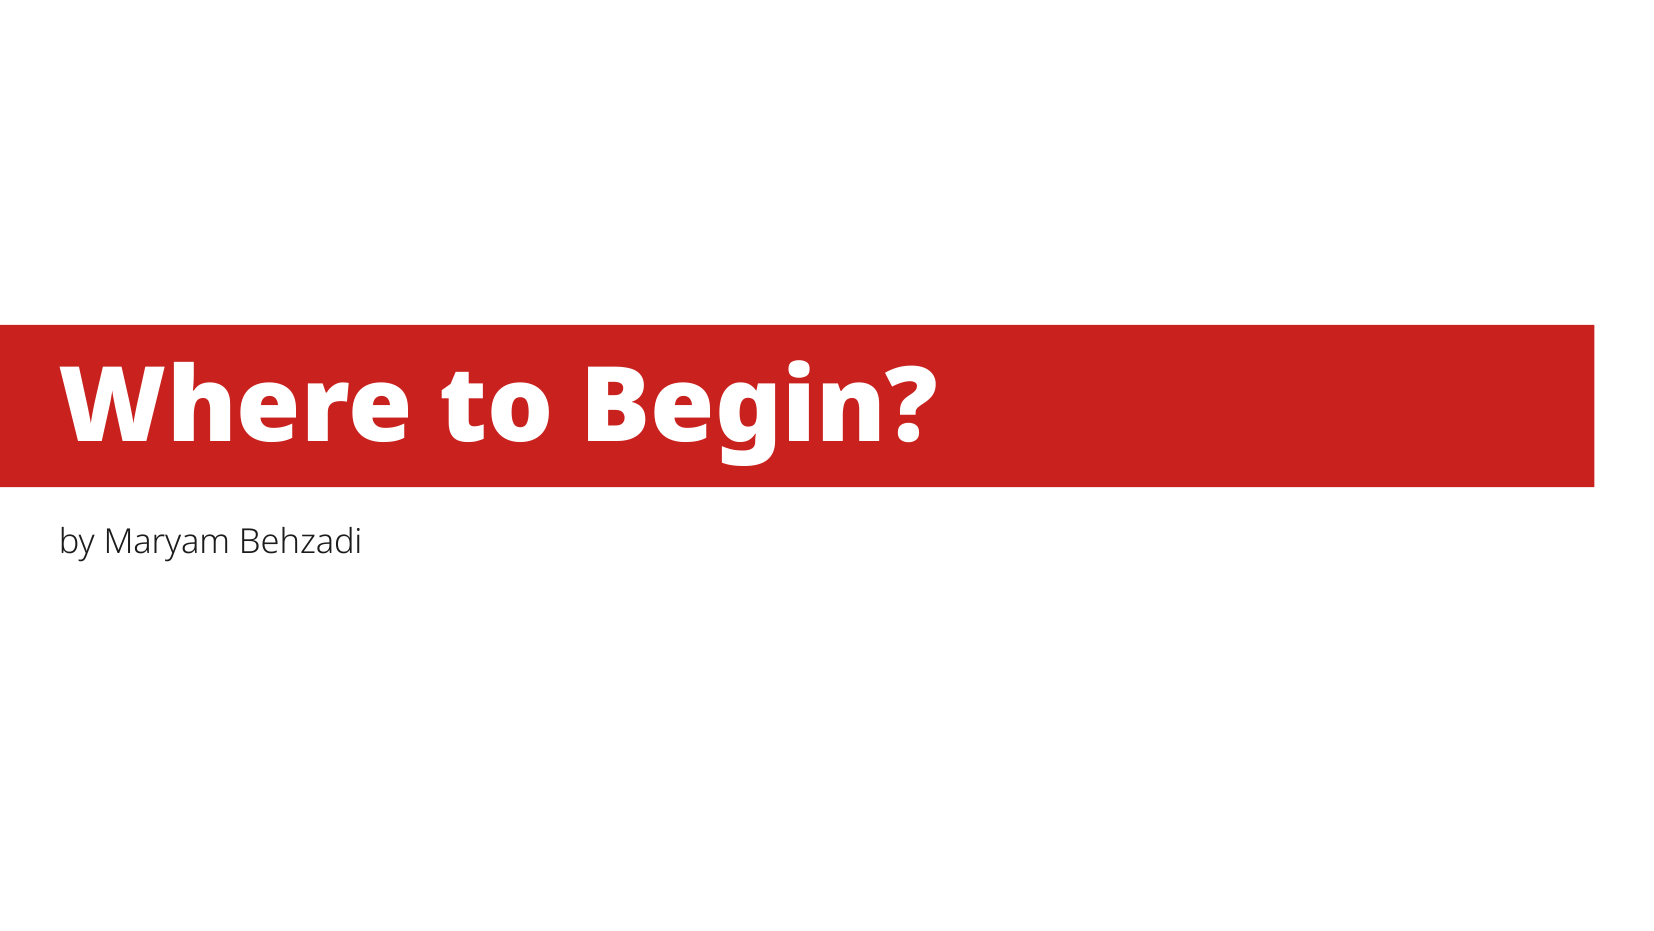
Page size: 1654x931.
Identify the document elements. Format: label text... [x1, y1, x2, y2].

title Where to Begin? [59, 354, 1565, 473]
subtitle by Maryam Behzadi [59, 516, 1536, 827]
